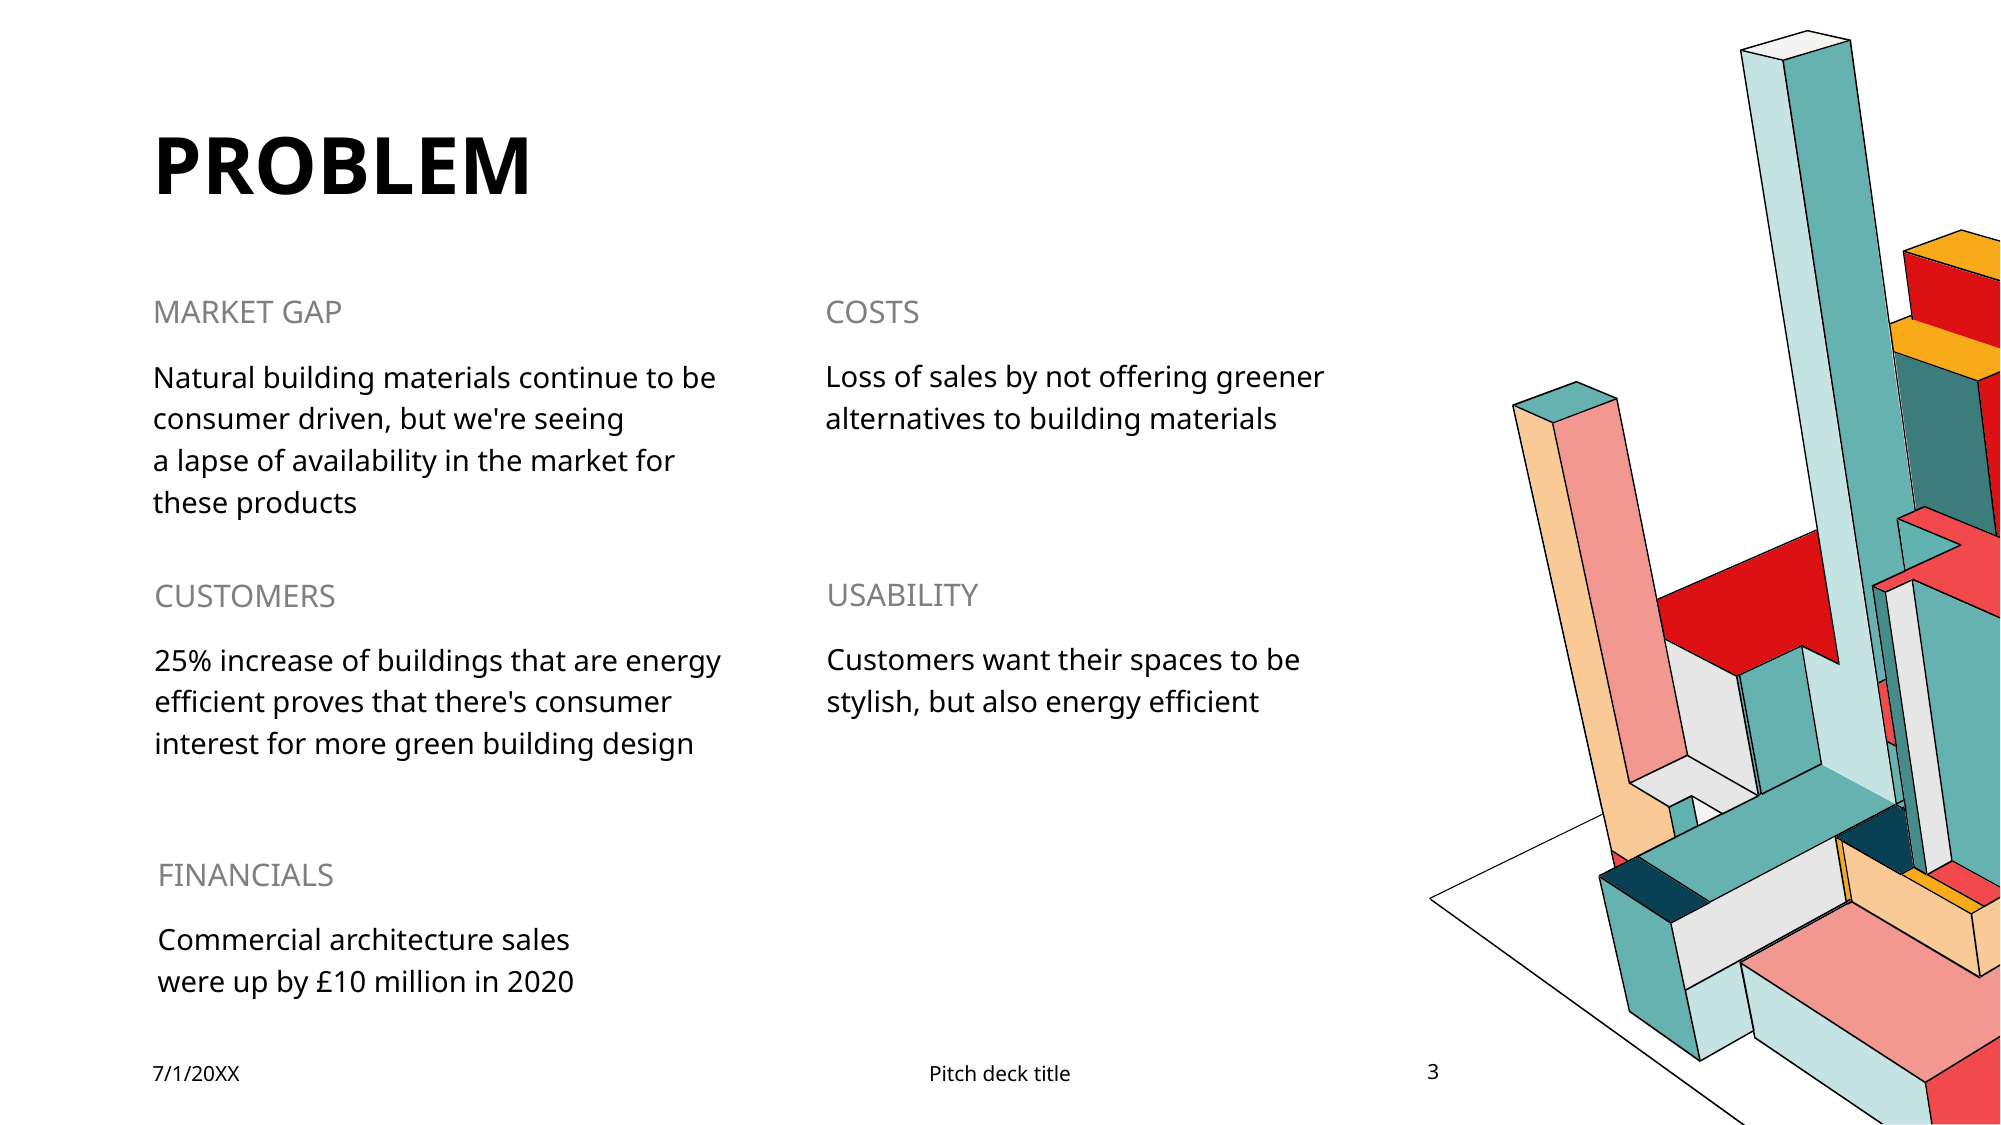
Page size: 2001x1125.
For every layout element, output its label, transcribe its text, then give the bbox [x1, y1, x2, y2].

list USABILITY [811, 560, 1412, 621]
list COSTS [810, 276, 1411, 337]
list Loss of sales by not offering greener alternatives to building materials [810, 344, 1411, 540]
list 25% increase of buildings that are energy efficient proves that there's consumer interest for more green building design [139, 627, 740, 823]
list FINANCIALS [142, 840, 743, 901]
list Customers want their spaces to be stylish, but also energy efficient [811, 627, 1412, 823]
title PROBLEM [137, 59, 1863, 278]
list MARKET GAP [138, 277, 739, 338]
list Commercial architecture sales were up by £10 million in 2020 [142, 907, 743, 1043]
text_box 7/1/20XX [137, 1042, 588, 1103]
list Natural building materials continue to be consumer driven, but we're seeing a lapse of availability in the market for these products [138, 344, 739, 540]
text_box Pitch deck title [662, 1042, 1338, 1103]
text_box 3 [1412, 1042, 1863, 1103]
list CUSTOMERS [139, 560, 740, 621]
